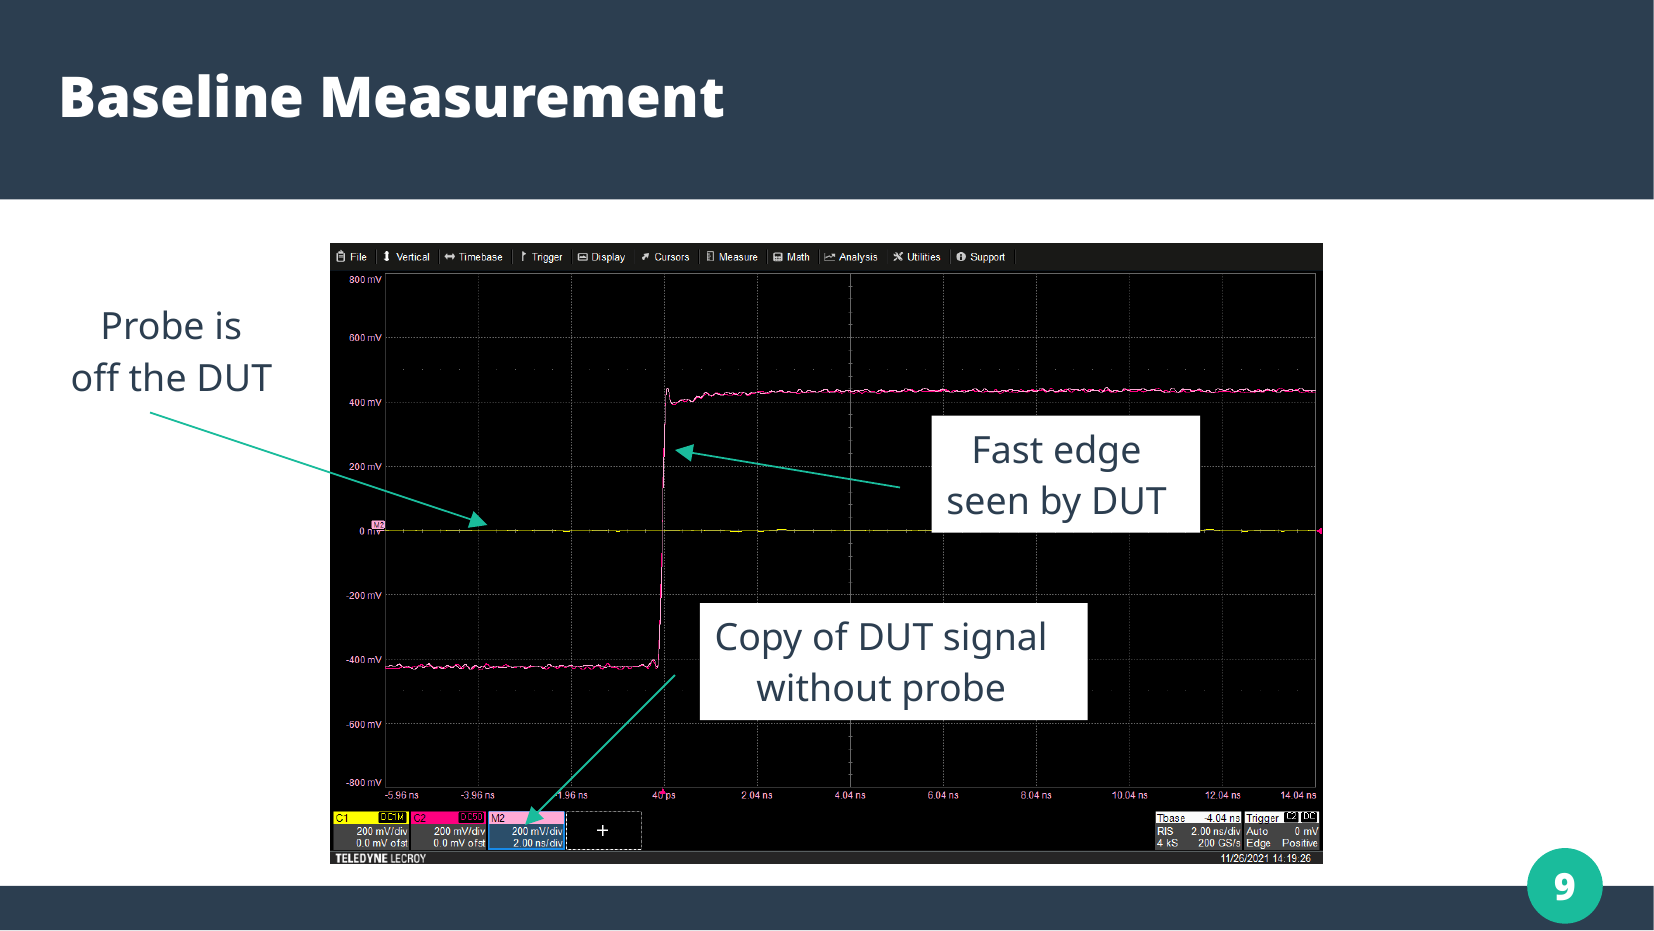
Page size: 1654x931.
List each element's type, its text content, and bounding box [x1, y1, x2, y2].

text_box Probe is off the DUT [55, 300, 301, 402]
picture [330, 243, 1323, 864]
text_box Fast edge seen by DUT [931, 423, 1201, 526]
title Baseline Measurement [59, 37, 1595, 155]
text_box Copy of DUT signal without probe [699, 610, 1088, 713]
